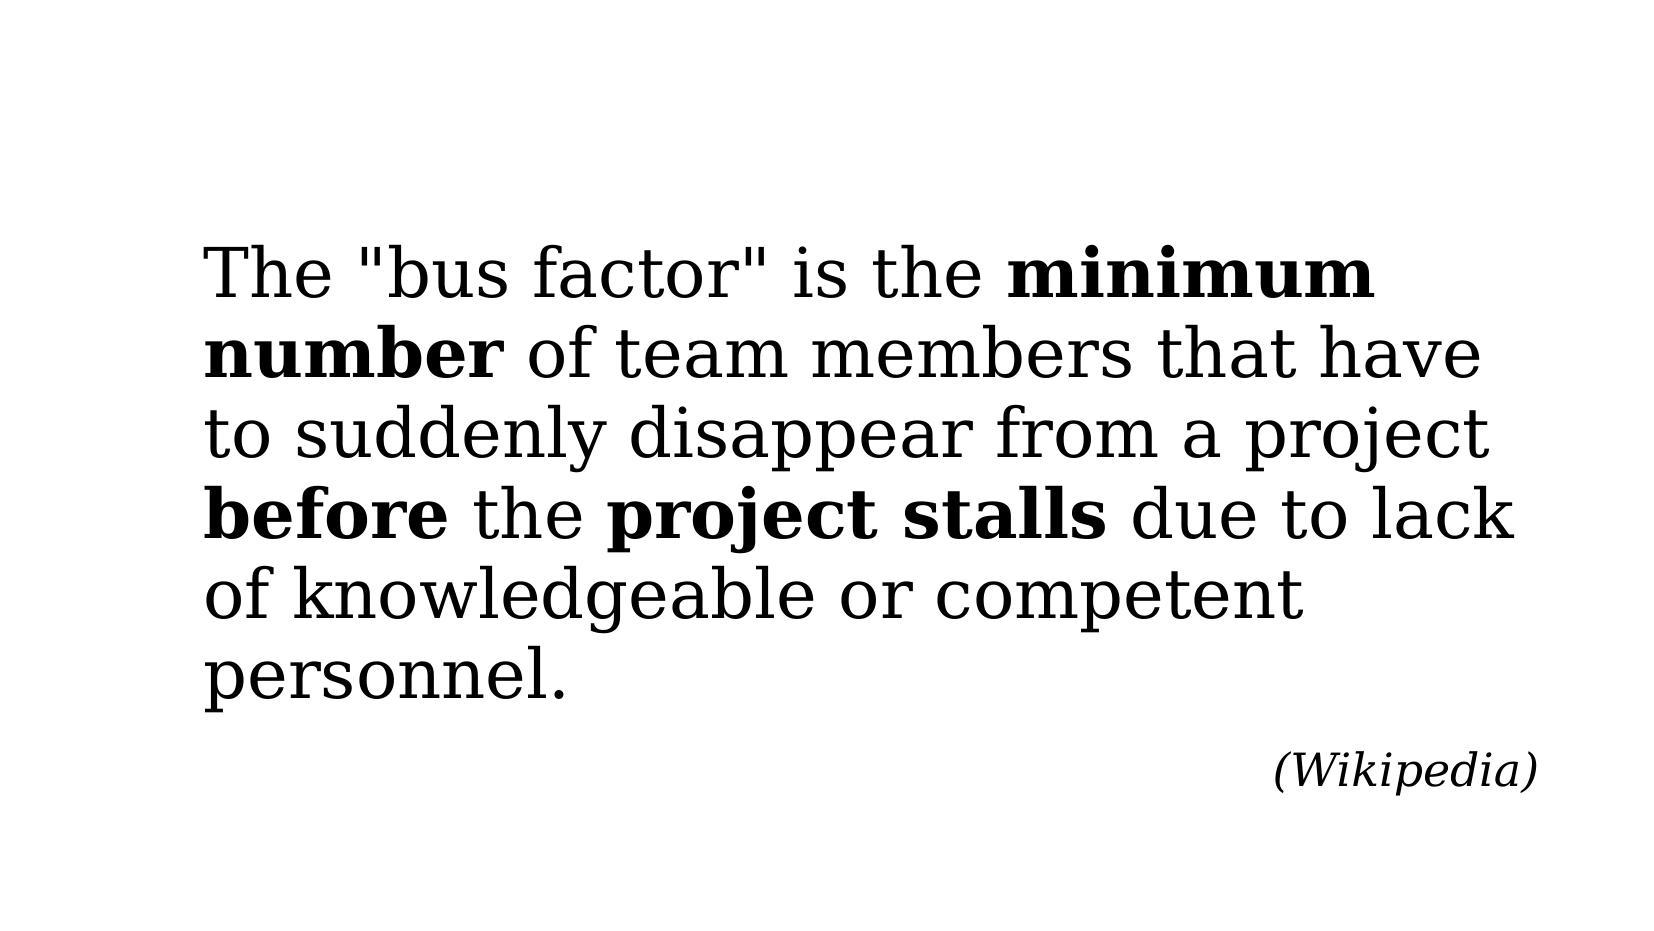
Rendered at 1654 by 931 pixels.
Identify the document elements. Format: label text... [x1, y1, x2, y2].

list The "bus factor" is the minimum number of team members that have to suddenly disappear from a project before the project stalls due to lack of knowledgeable or competent personnel. (Wikipedia) [203, 232, 1540, 884]
